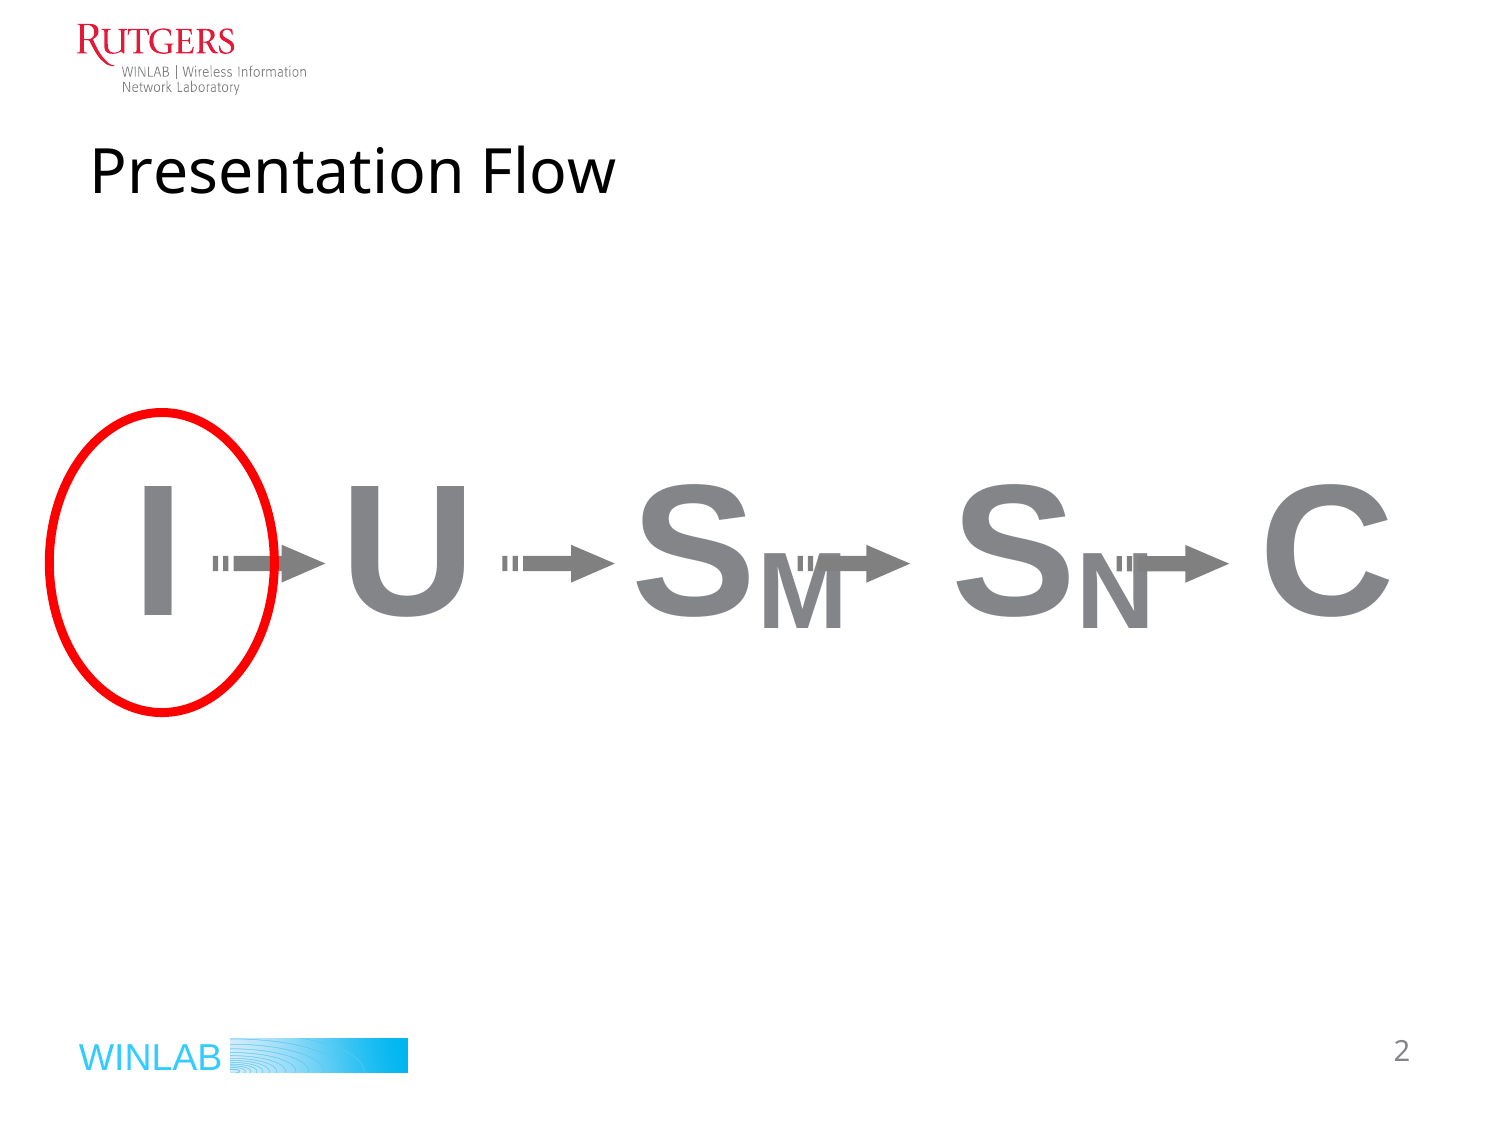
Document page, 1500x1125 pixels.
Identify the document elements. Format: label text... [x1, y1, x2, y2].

title Presentation Flow [75, 92, 1426, 246]
text_box [223, 555, 229, 572]
text_box [512, 555, 518, 572]
text_box [818, 544, 911, 583]
text_box [1116, 556, 1122, 572]
text_box [797, 555, 803, 572]
text_box [502, 555, 508, 572]
text_box [523, 544, 615, 583]
text_box [233, 555, 269, 572]
text_box I U SM SN C [118, 420, 269, 708]
text_box [807, 555, 814, 572]
text_box [212, 555, 219, 572]
text_box [1126, 556, 1133, 572]
picture [230, 1038, 383, 1073]
text_box [1137, 544, 1230, 583]
text_box [279, 544, 326, 583]
text_box I U SM SN C [118, 420, 1500, 751]
